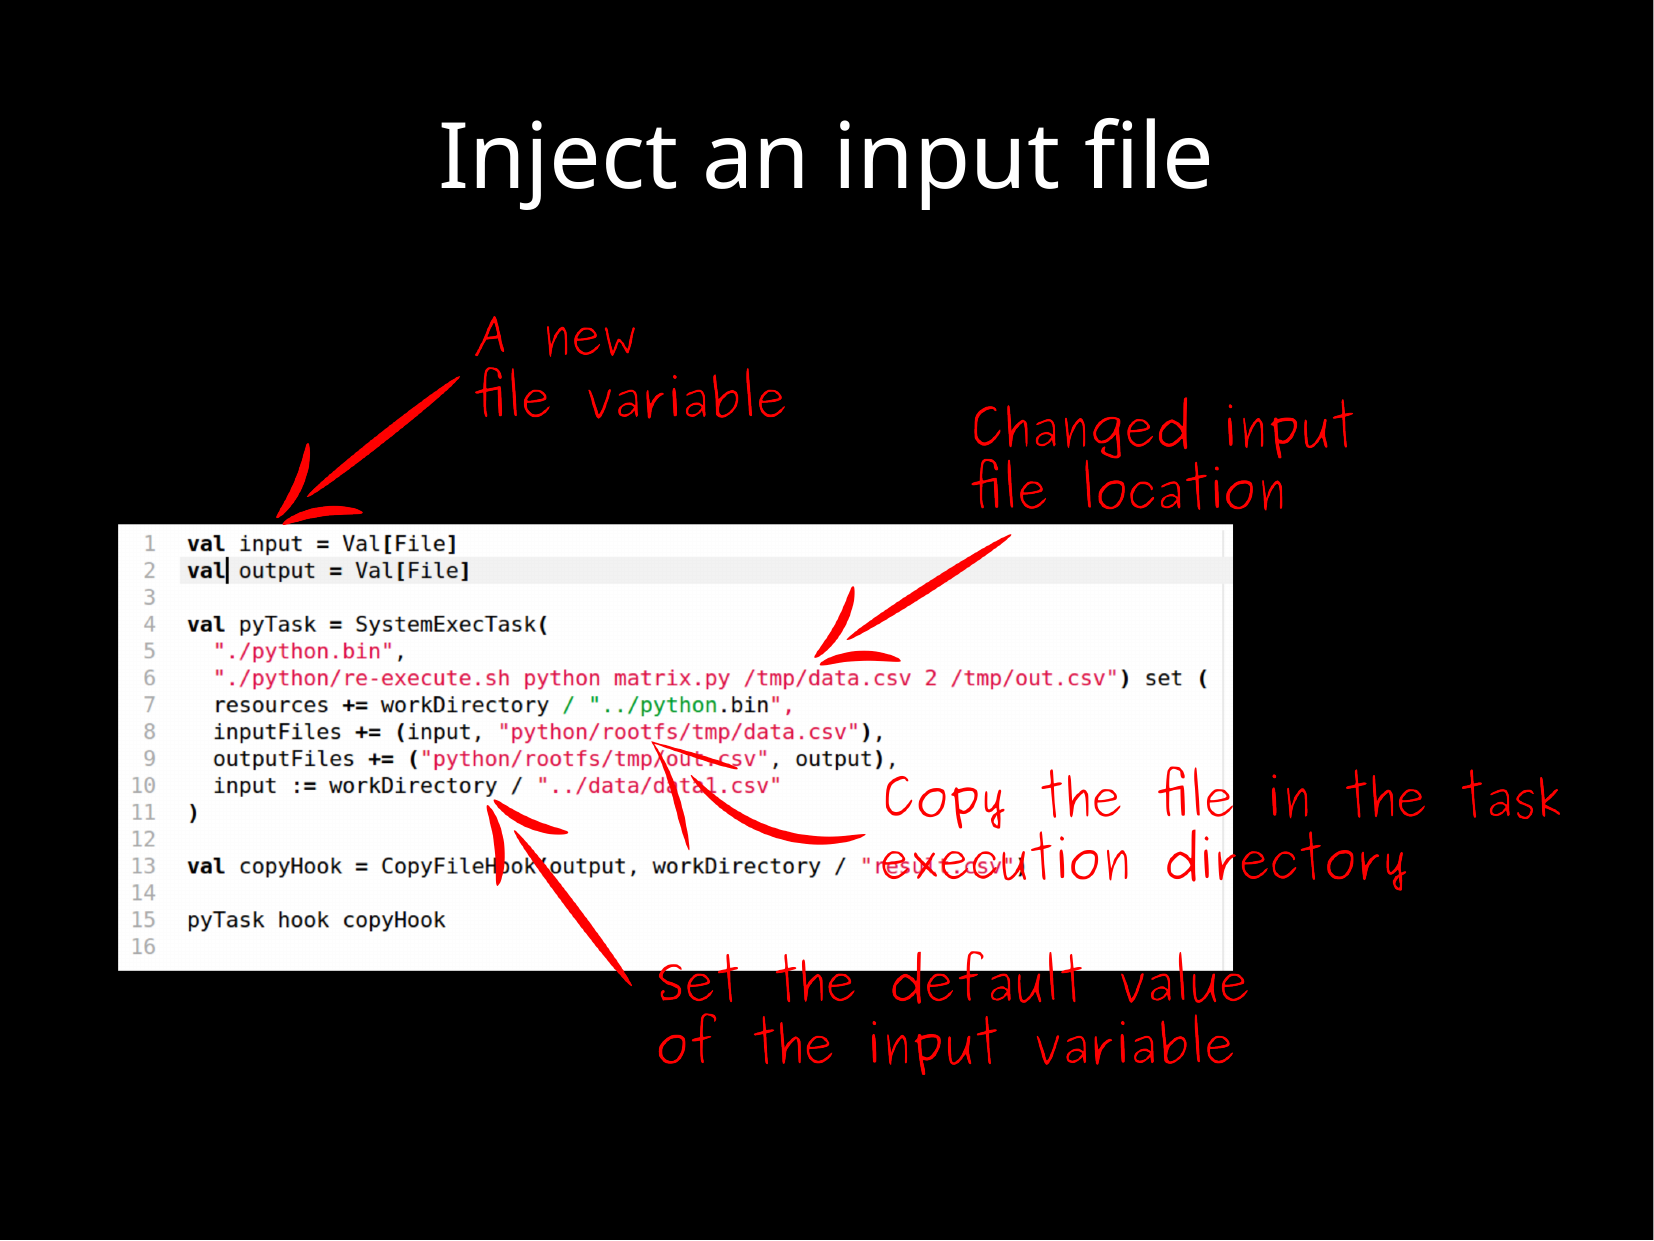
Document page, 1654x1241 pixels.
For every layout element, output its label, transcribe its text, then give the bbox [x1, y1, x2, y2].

title Inject an input file [82, 49, 1571, 257]
picture [118, 316, 1560, 1075]
